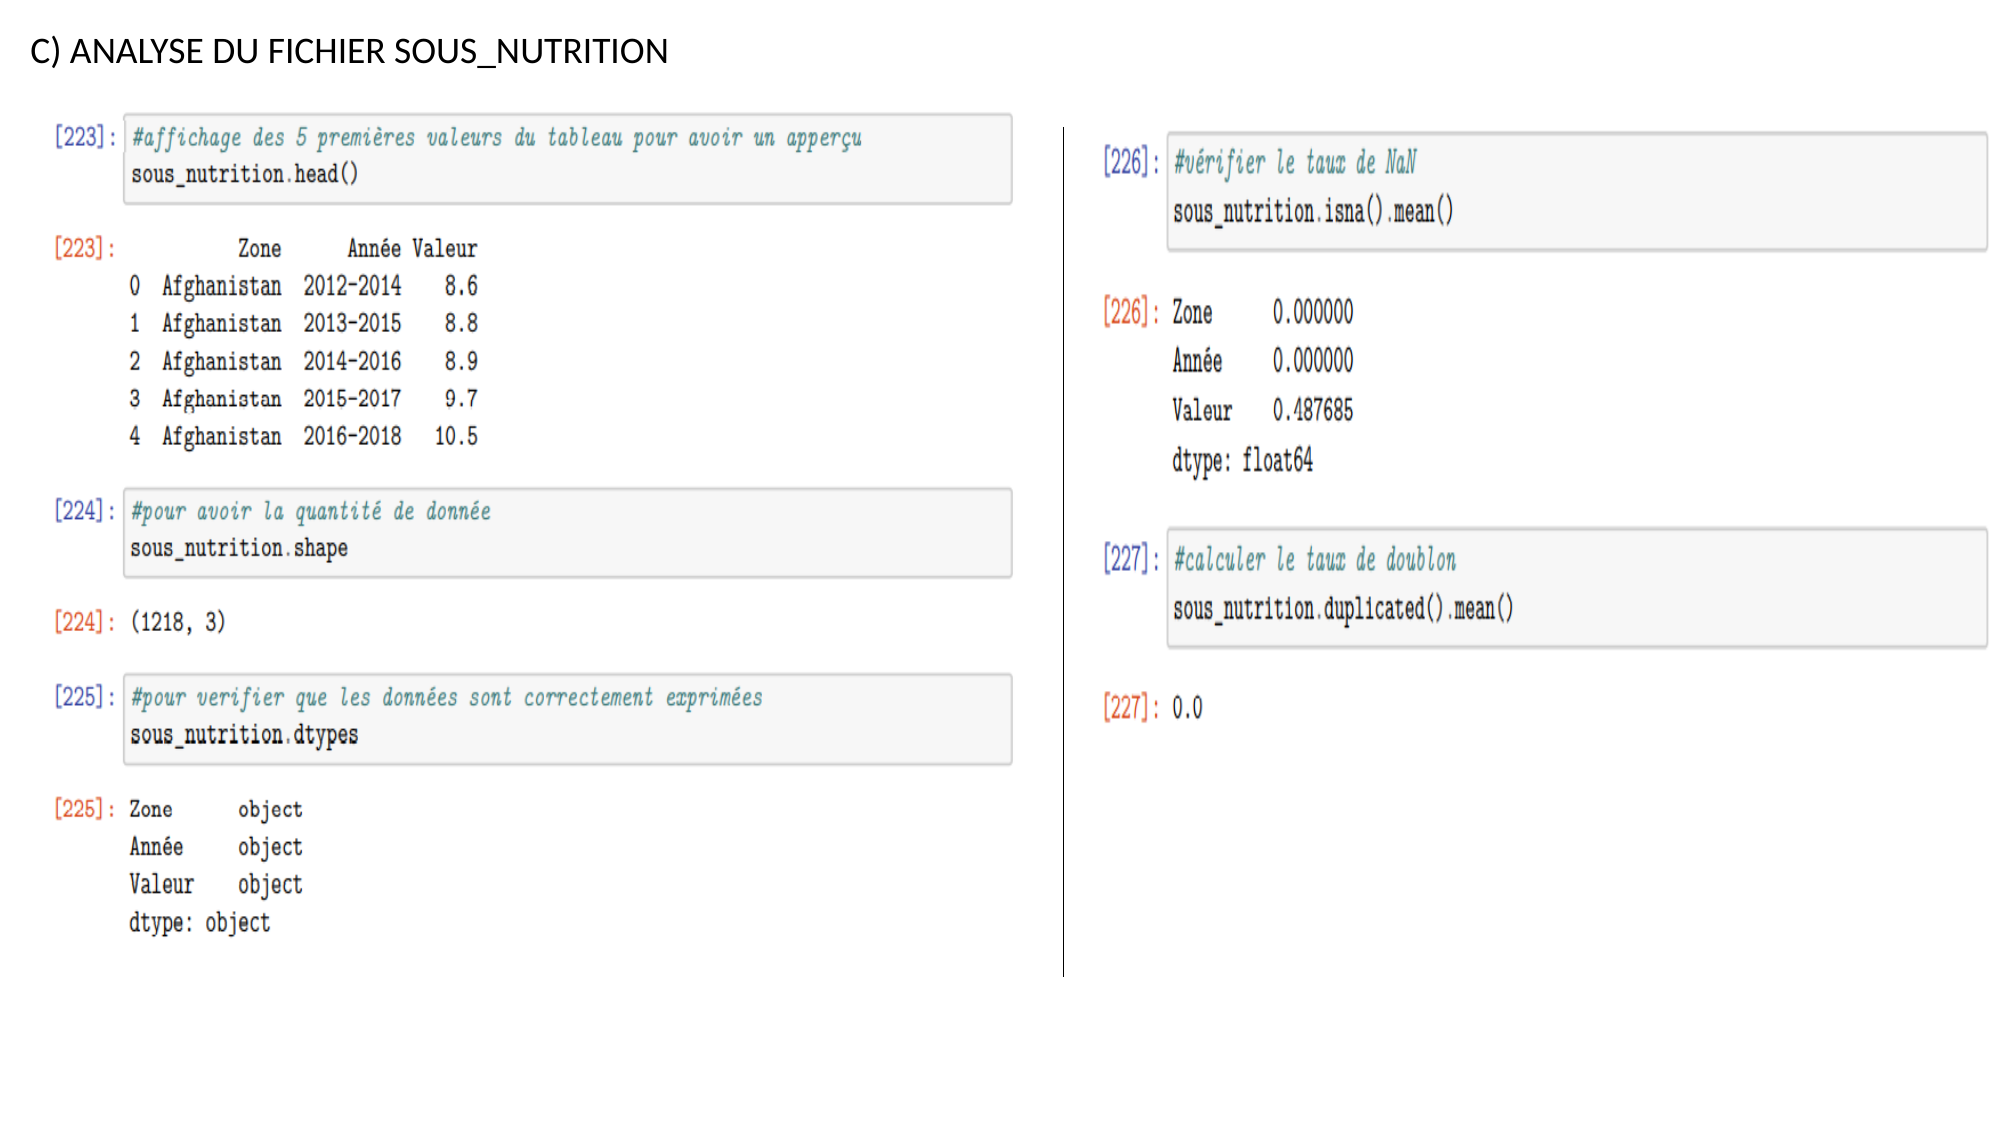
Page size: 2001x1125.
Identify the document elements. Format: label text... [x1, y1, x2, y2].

picture [1076, 101, 2000, 754]
picture [26, 101, 1038, 950]
text_box C) ANALYSE DU FICHIER SOUS_NUTRITION [15, 18, 1095, 80]
